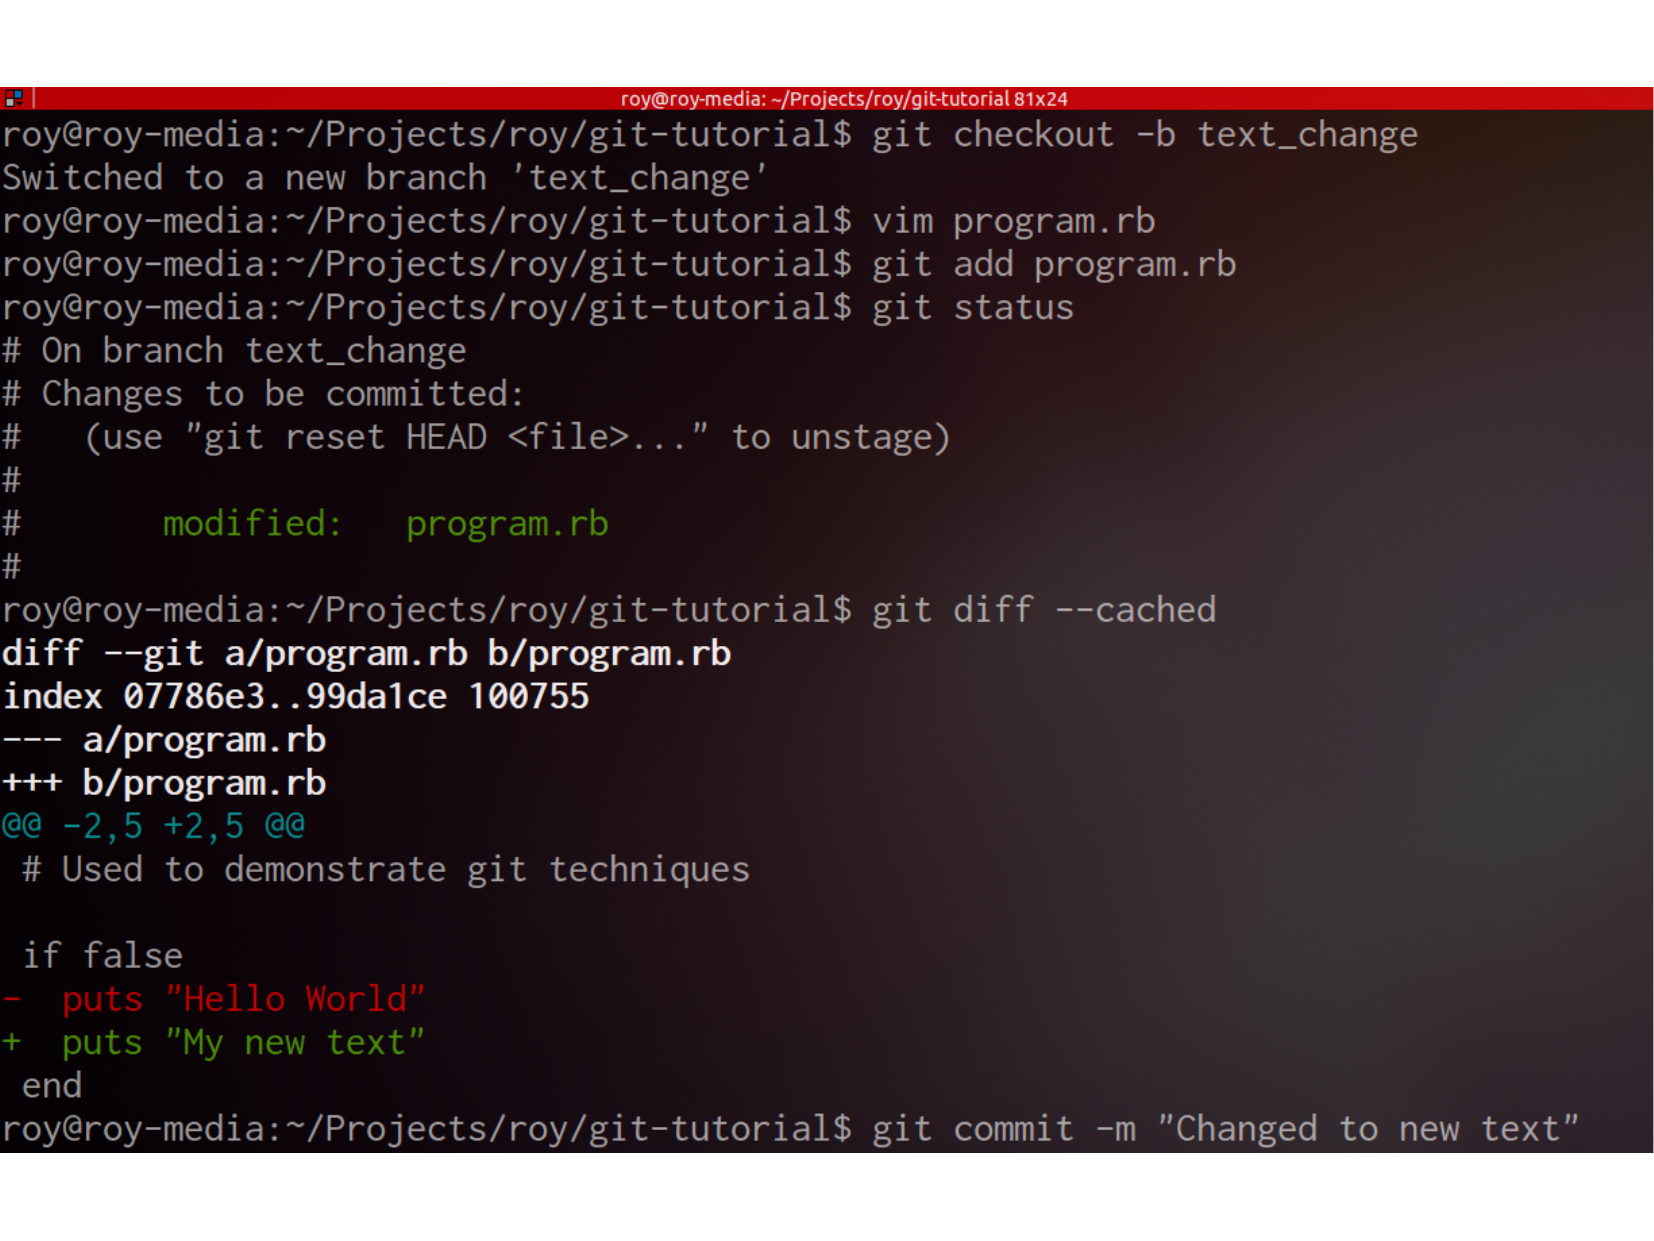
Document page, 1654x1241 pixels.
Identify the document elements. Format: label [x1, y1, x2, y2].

picture [0, 87, 1654, 1153]
